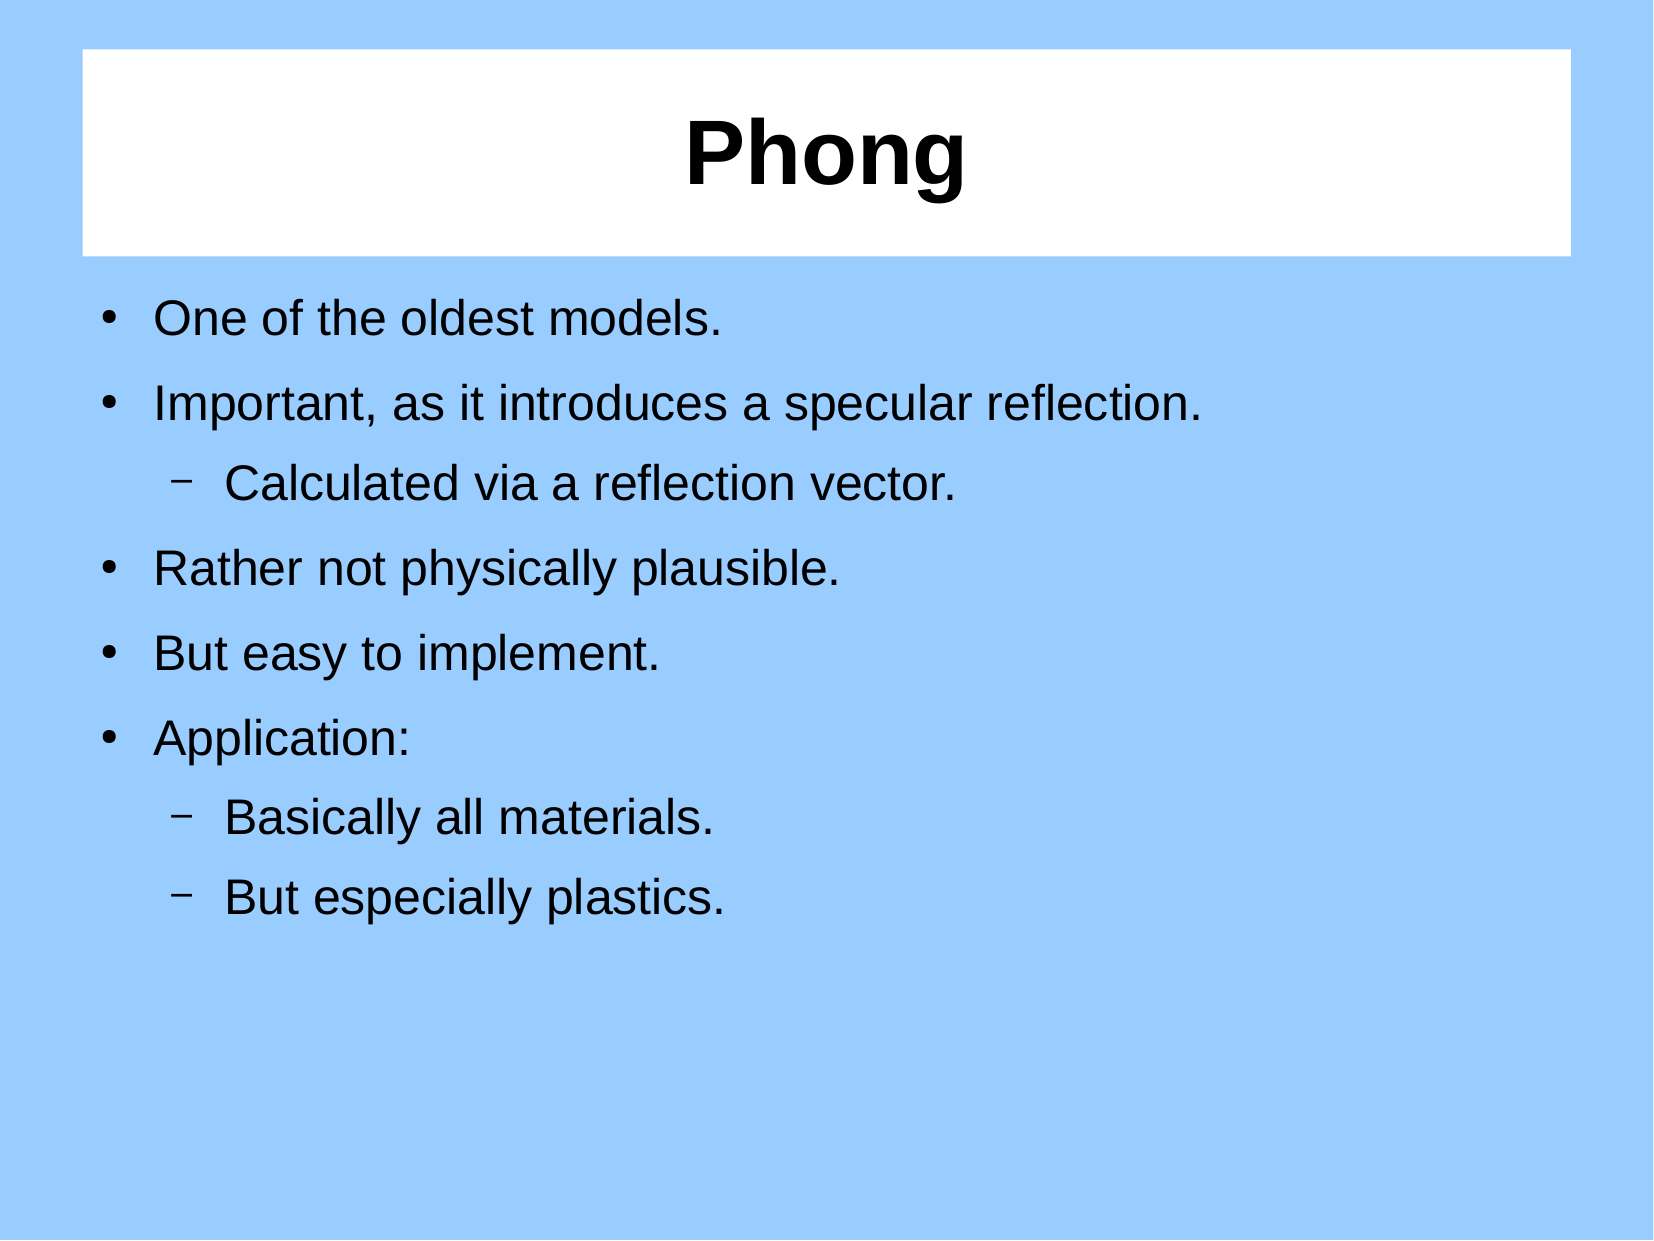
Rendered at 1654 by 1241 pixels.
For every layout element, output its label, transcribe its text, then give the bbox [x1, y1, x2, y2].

title Phong [82, 49, 1571, 257]
list One of the oldest models. Important, as it introduces a specular reflection. Calculated via a reflection vector. Rather not physically plausible. But easy to implement. Application: Basically all materials. But especially plastics. [82, 290, 1571, 1170]
